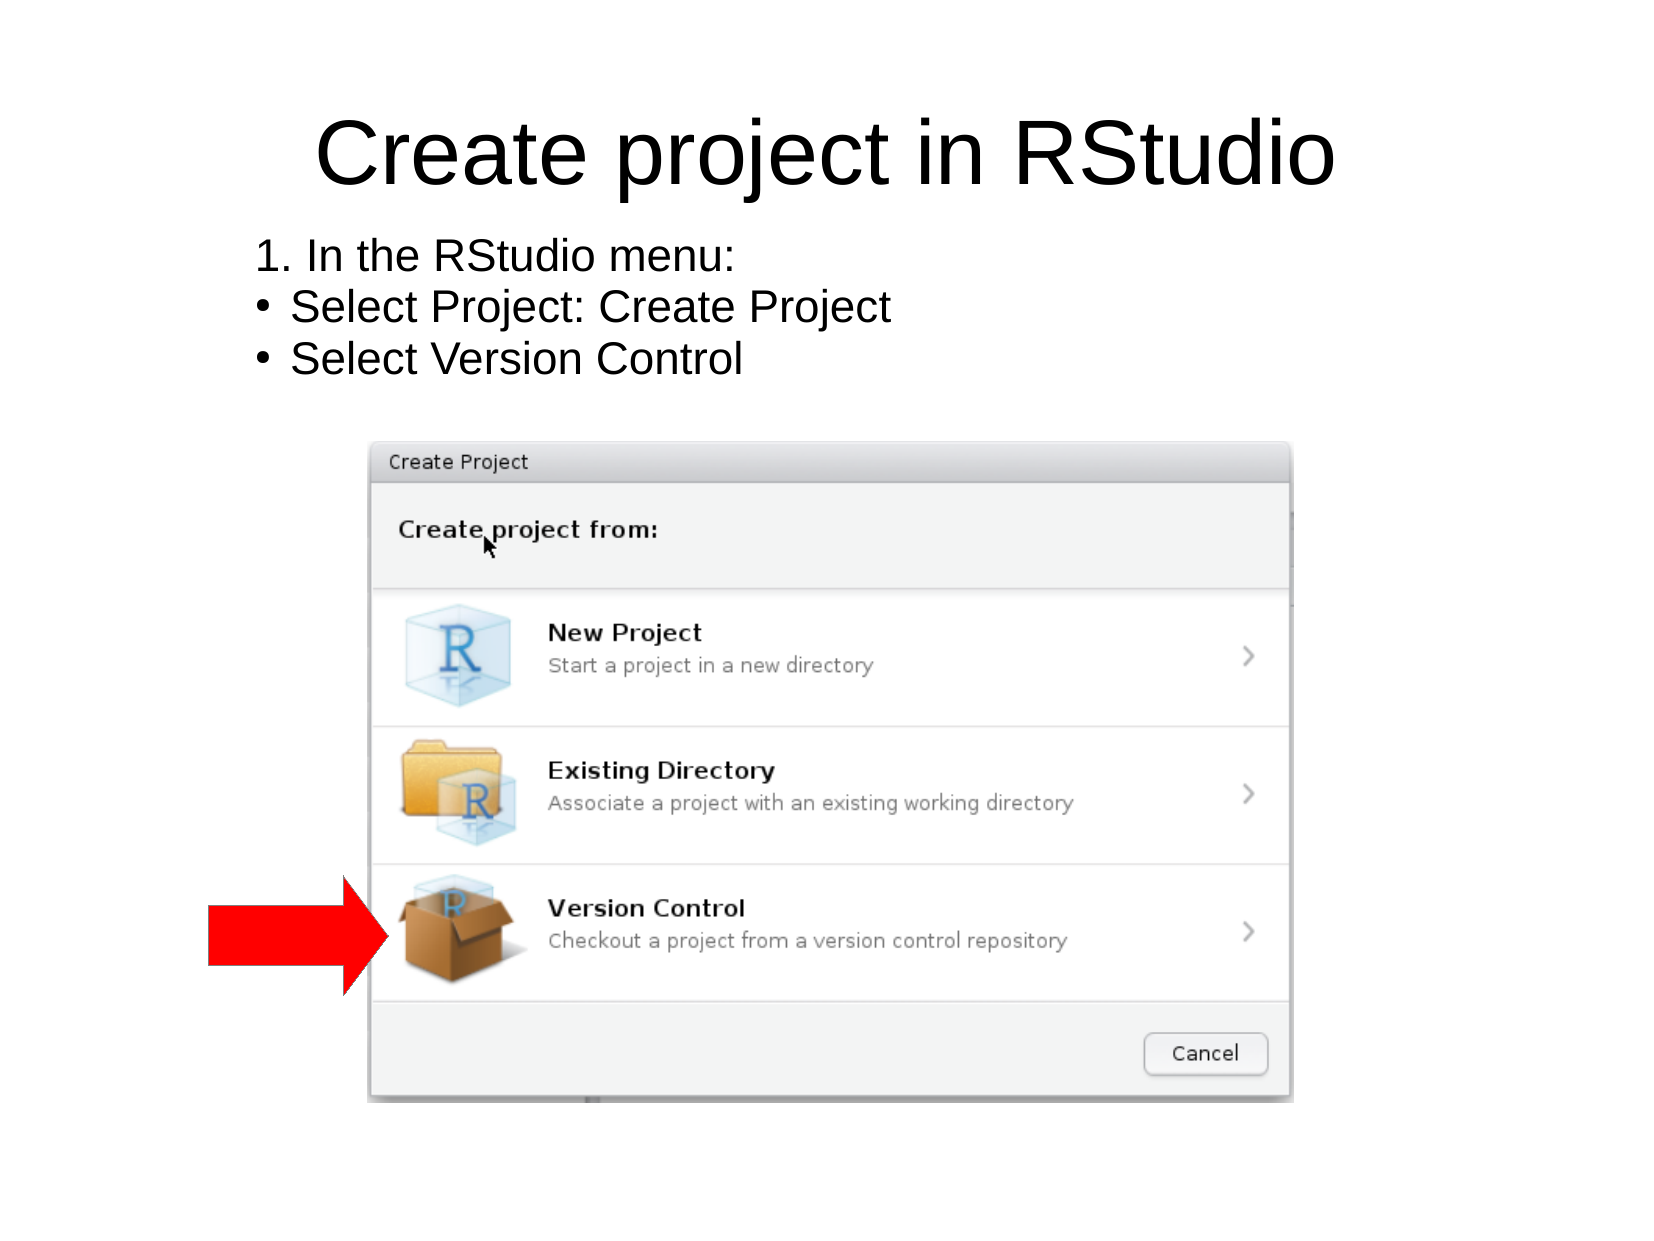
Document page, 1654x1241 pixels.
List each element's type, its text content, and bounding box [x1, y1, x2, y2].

text_box [208, 875, 389, 996]
text_box 1. In the RStudio menu: Select Project: Create Project Select Version Control [240, 222, 907, 392]
title Create project in RStudio [82, 49, 1571, 257]
picture [367, 441, 1294, 1103]
